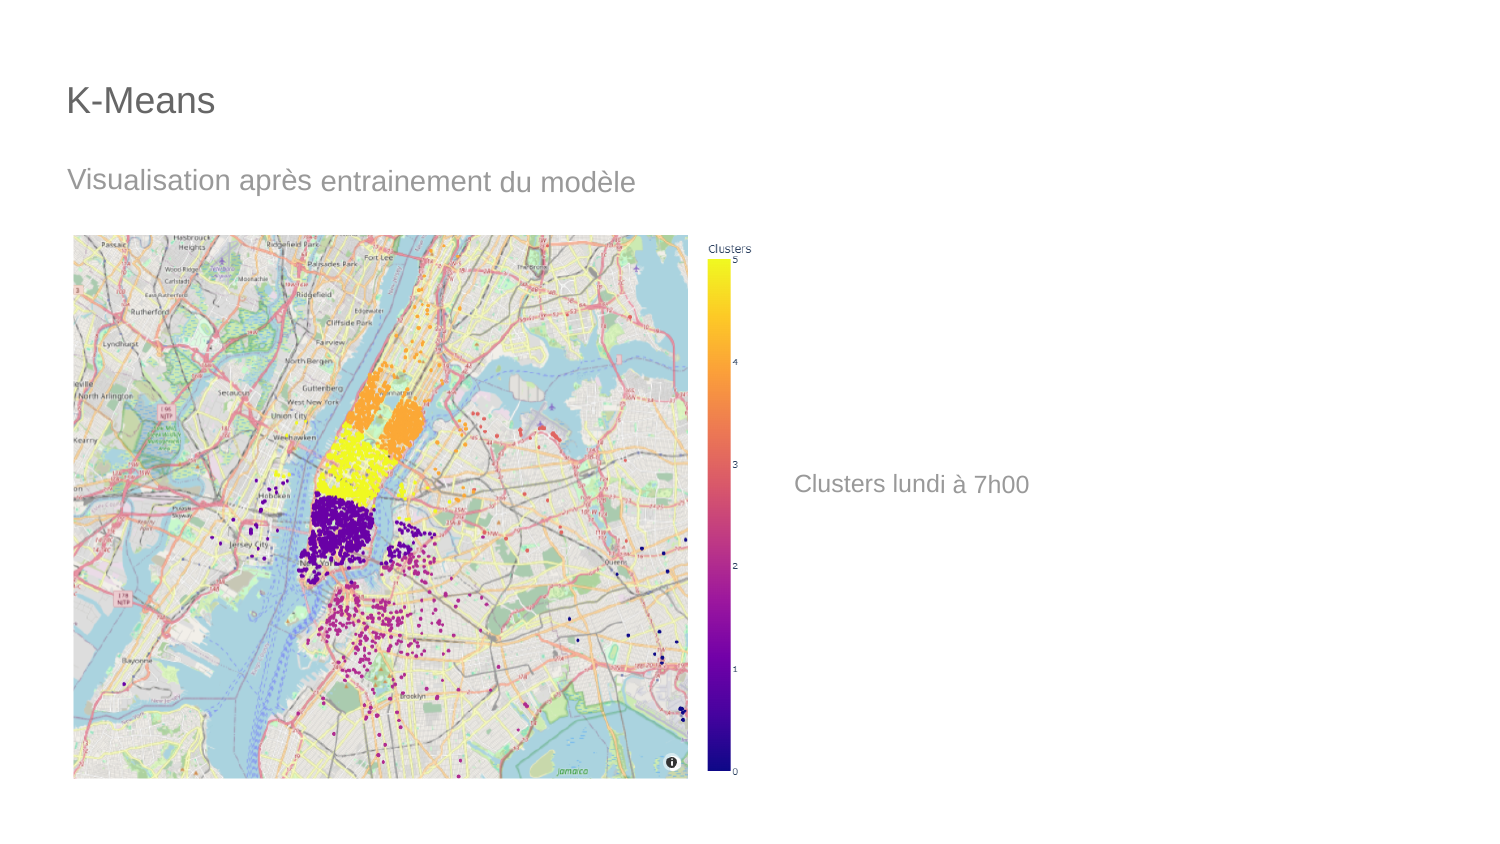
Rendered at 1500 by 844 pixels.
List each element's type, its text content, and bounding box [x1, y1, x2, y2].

title K-Means [51, 61, 308, 142]
list Visualisation après entrainement du modèle [52, 153, 663, 208]
picture [35, 208, 762, 817]
list Clusters lundi à 7h00 [779, 459, 1075, 509]
